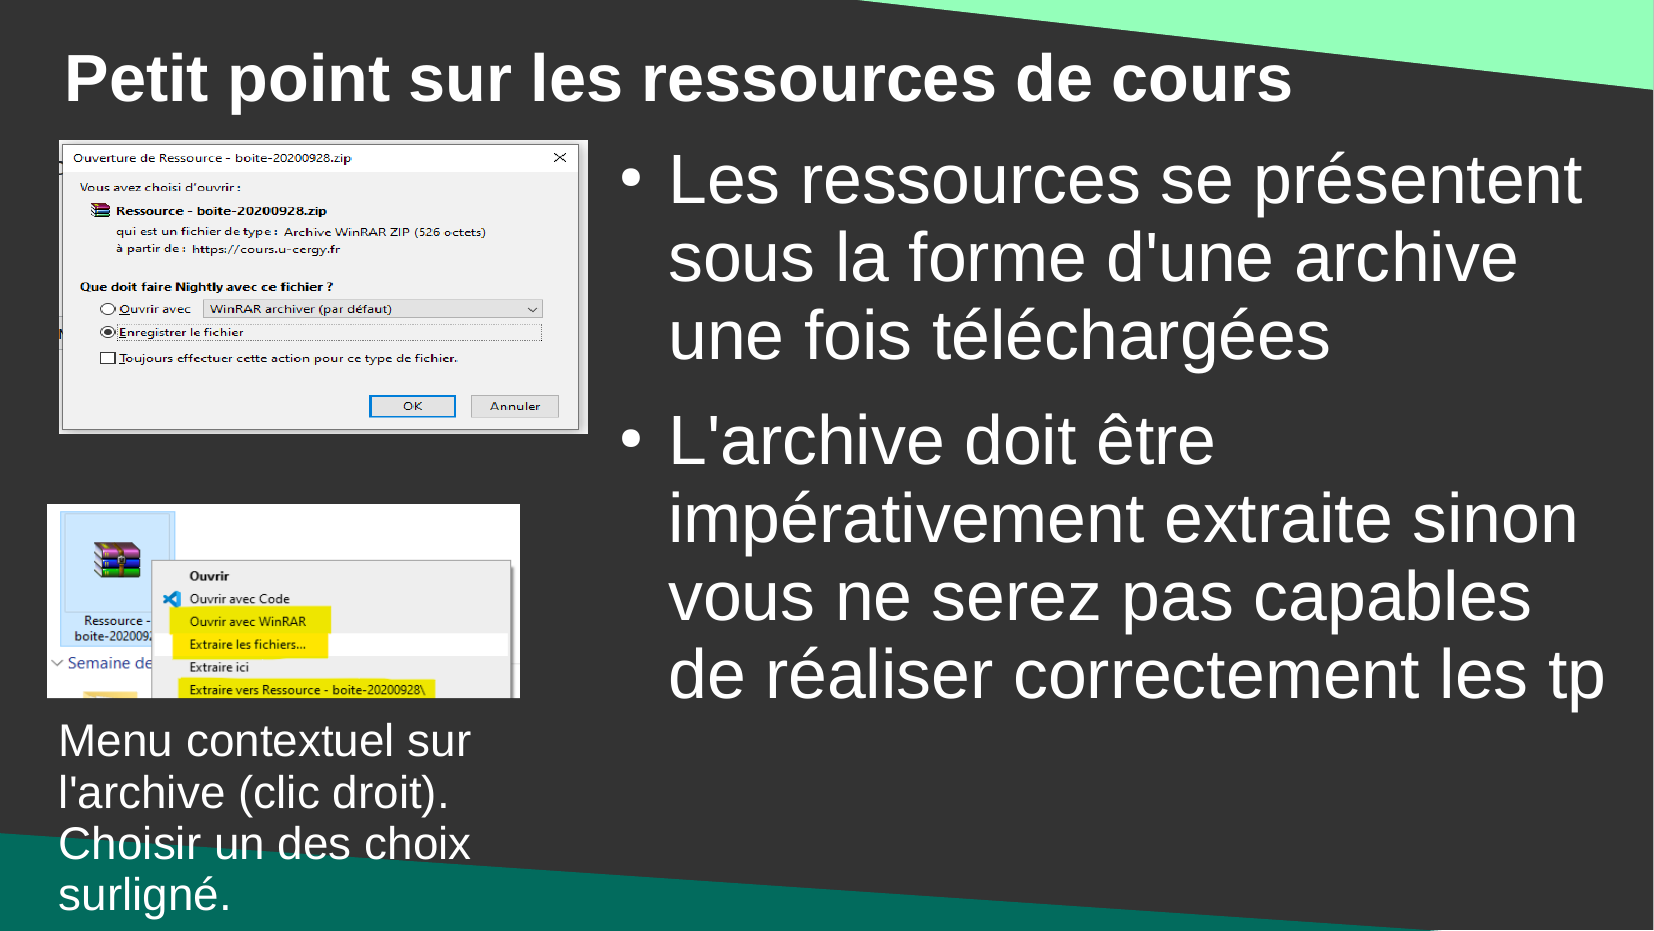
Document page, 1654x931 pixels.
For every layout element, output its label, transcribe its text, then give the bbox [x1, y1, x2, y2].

title Petit point sur les ressources de cours [64, 40, 1553, 118]
picture [47, 504, 520, 715]
list Les ressources se présentent sous la forme d'une archive une fois téléchargées L'archive doit être impérativement extraite sinon vous ne serez pas capables de réaliser correctement les tp [602, 140, 1620, 824]
title Menu contextuel sur l'archive (clic droit). Choisir un des choix surligné. [59, 715, 630, 921]
text_box [857, 0, 1654, 90]
picture [59, 140, 588, 434]
